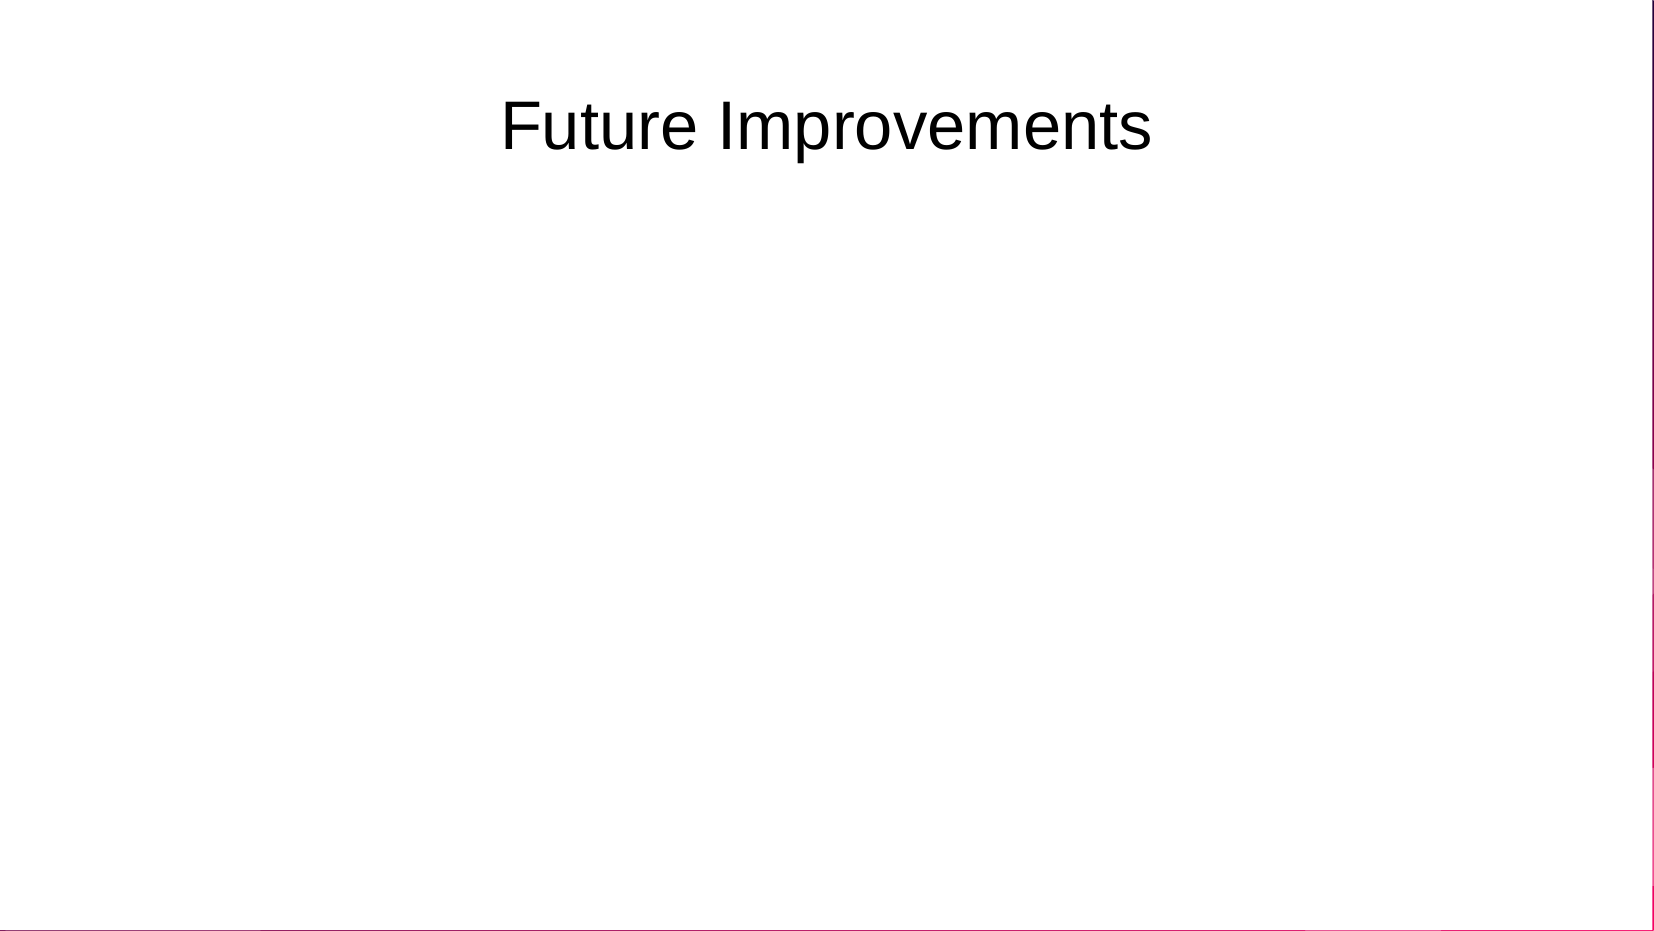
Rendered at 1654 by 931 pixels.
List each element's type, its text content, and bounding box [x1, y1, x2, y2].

title Future Improvements [88, 44, 1565, 207]
